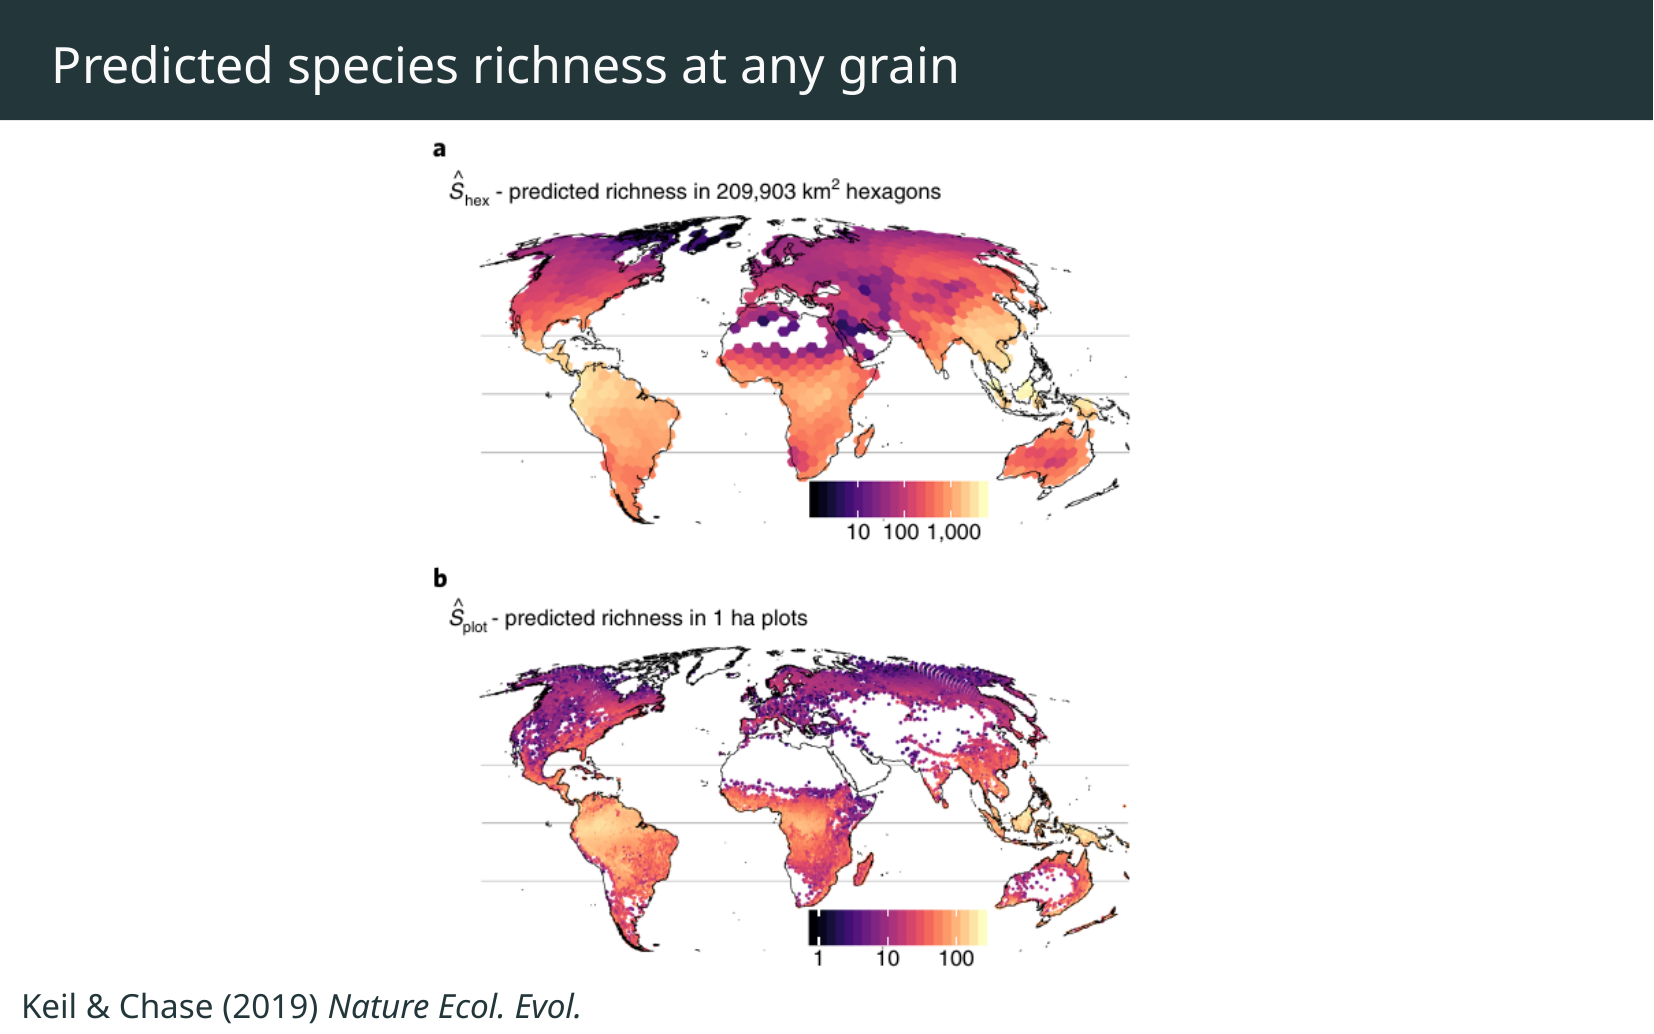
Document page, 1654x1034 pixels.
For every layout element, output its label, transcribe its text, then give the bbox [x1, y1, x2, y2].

text_box Predicted species richness at any grain [51, 30, 1240, 91]
picture [414, 132, 1146, 974]
text_box [0, 0, 1653, 121]
text_box Keil & Chase (2019) Nature Ecol. Evol. [6, 975, 697, 1034]
